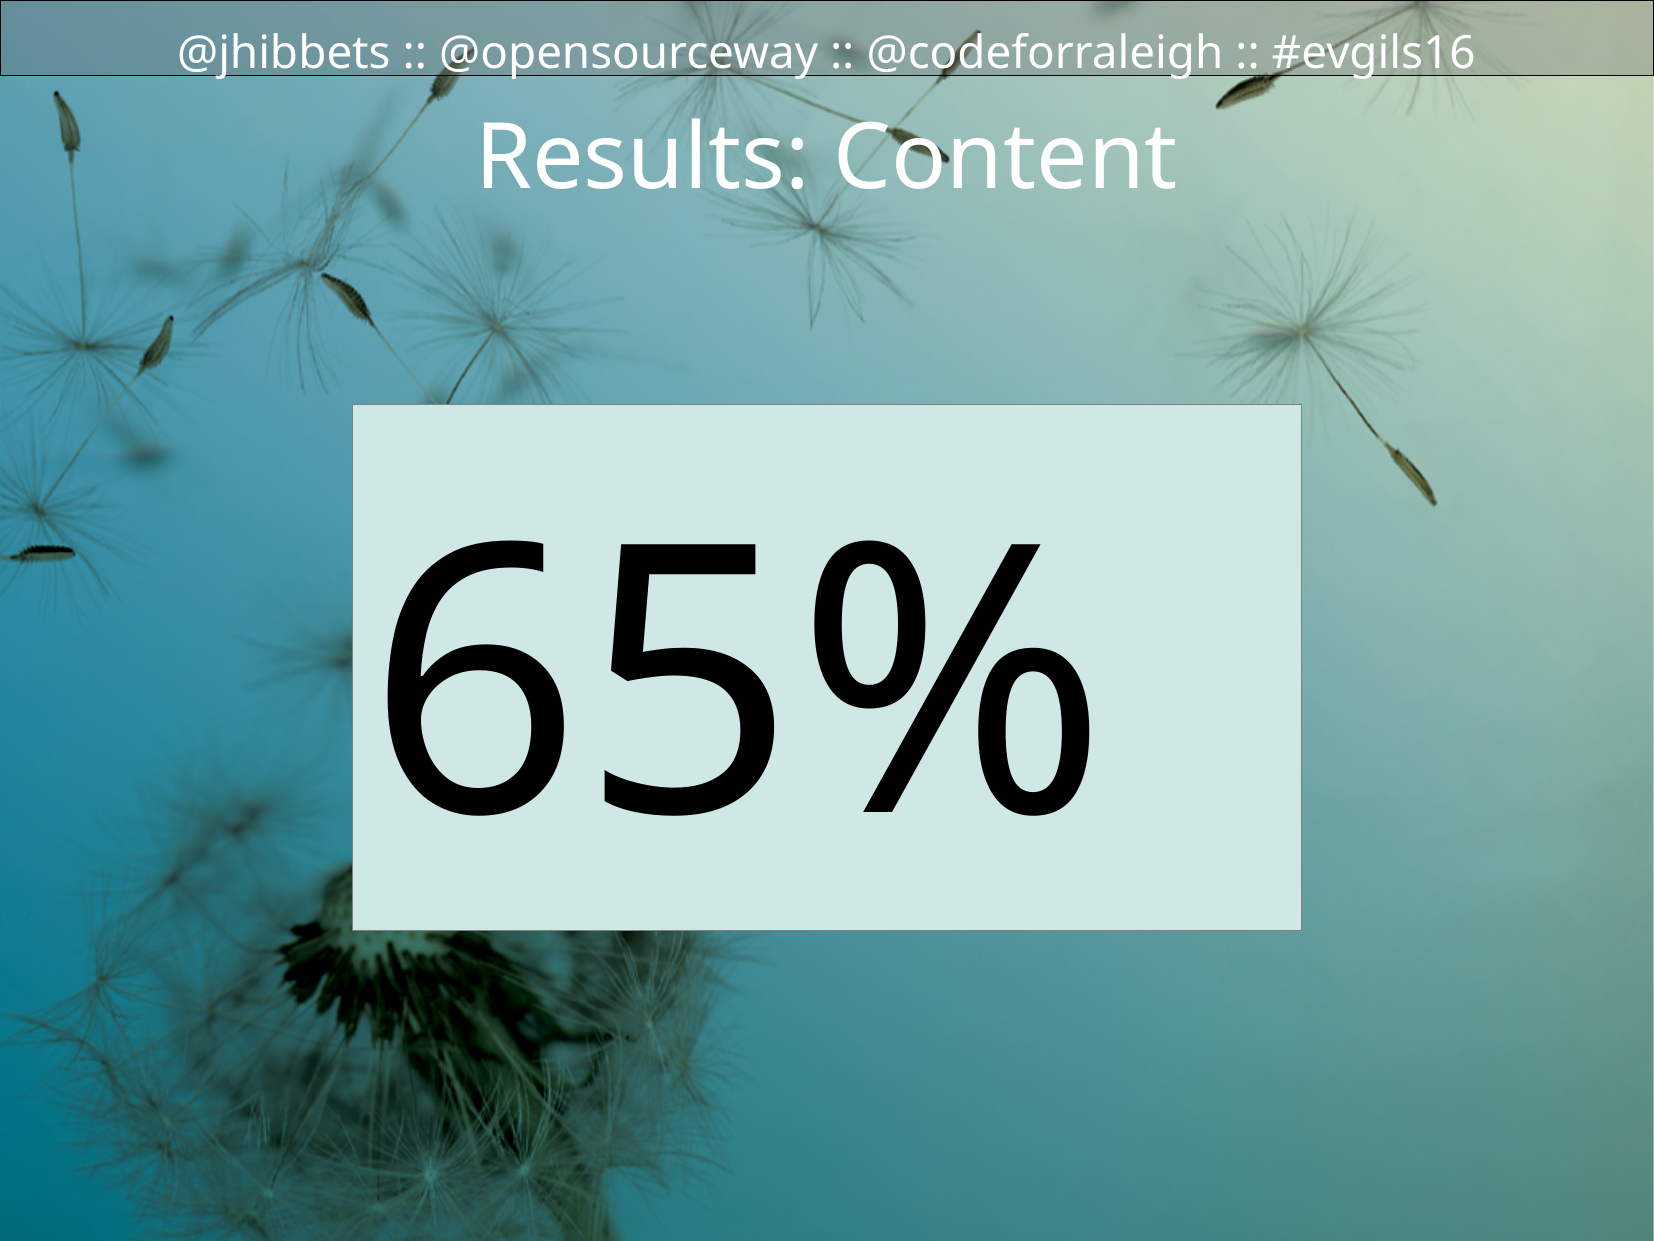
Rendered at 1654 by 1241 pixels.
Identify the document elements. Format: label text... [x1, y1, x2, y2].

picture [0, 76, 1654, 1241]
title Results: Content [82, 49, 1571, 257]
text_box 65% [352, 404, 1302, 795]
